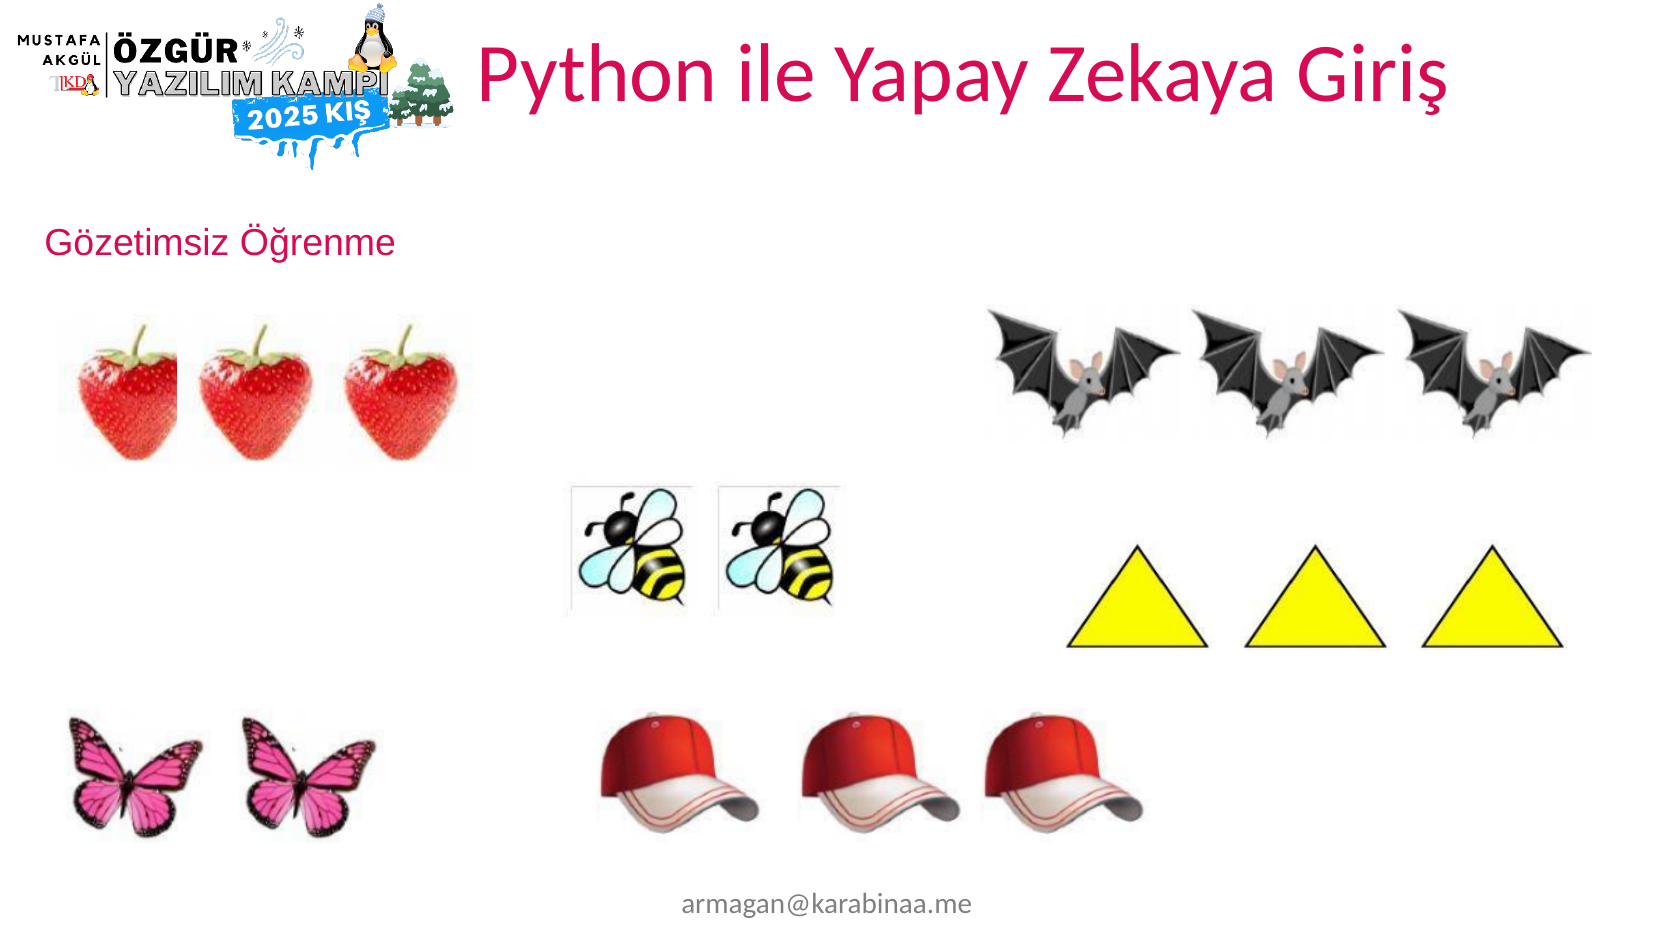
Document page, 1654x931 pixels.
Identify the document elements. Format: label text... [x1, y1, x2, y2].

picture [977, 304, 1385, 443]
picture [59, 708, 211, 843]
text_box Gözetimsiz Öğrenme [29, 213, 854, 271]
picture [596, 708, 768, 843]
picture [561, 472, 859, 624]
picture [56, 314, 473, 473]
picture [1062, 539, 1213, 650]
picture [797, 708, 969, 843]
text_box Python ile Yapay Zekaya Giriş [462, 10, 1654, 126]
picture [232, 708, 384, 843]
picture [0, 0, 463, 177]
picture [1387, 304, 1592, 443]
picture [980, 708, 1152, 843]
picture [1417, 539, 1568, 650]
picture [1240, 539, 1391, 650]
text_box armagan@karabinaa.me [0, 877, 1654, 928]
